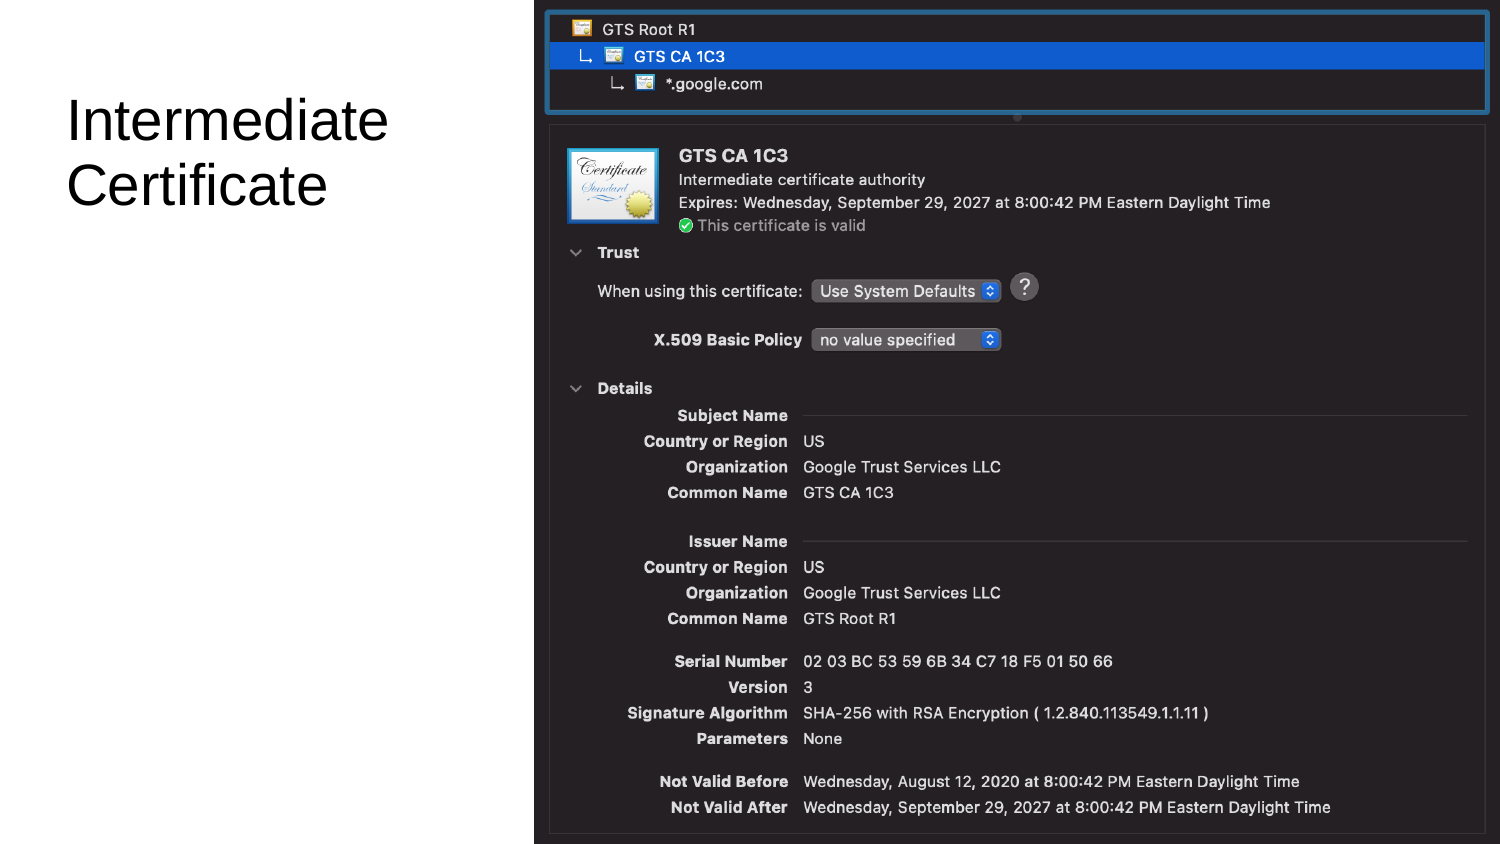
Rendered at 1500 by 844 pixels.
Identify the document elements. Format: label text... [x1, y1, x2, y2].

title Intermediate Certificate [51, 72, 521, 569]
picture [534, 0, 1500, 844]
